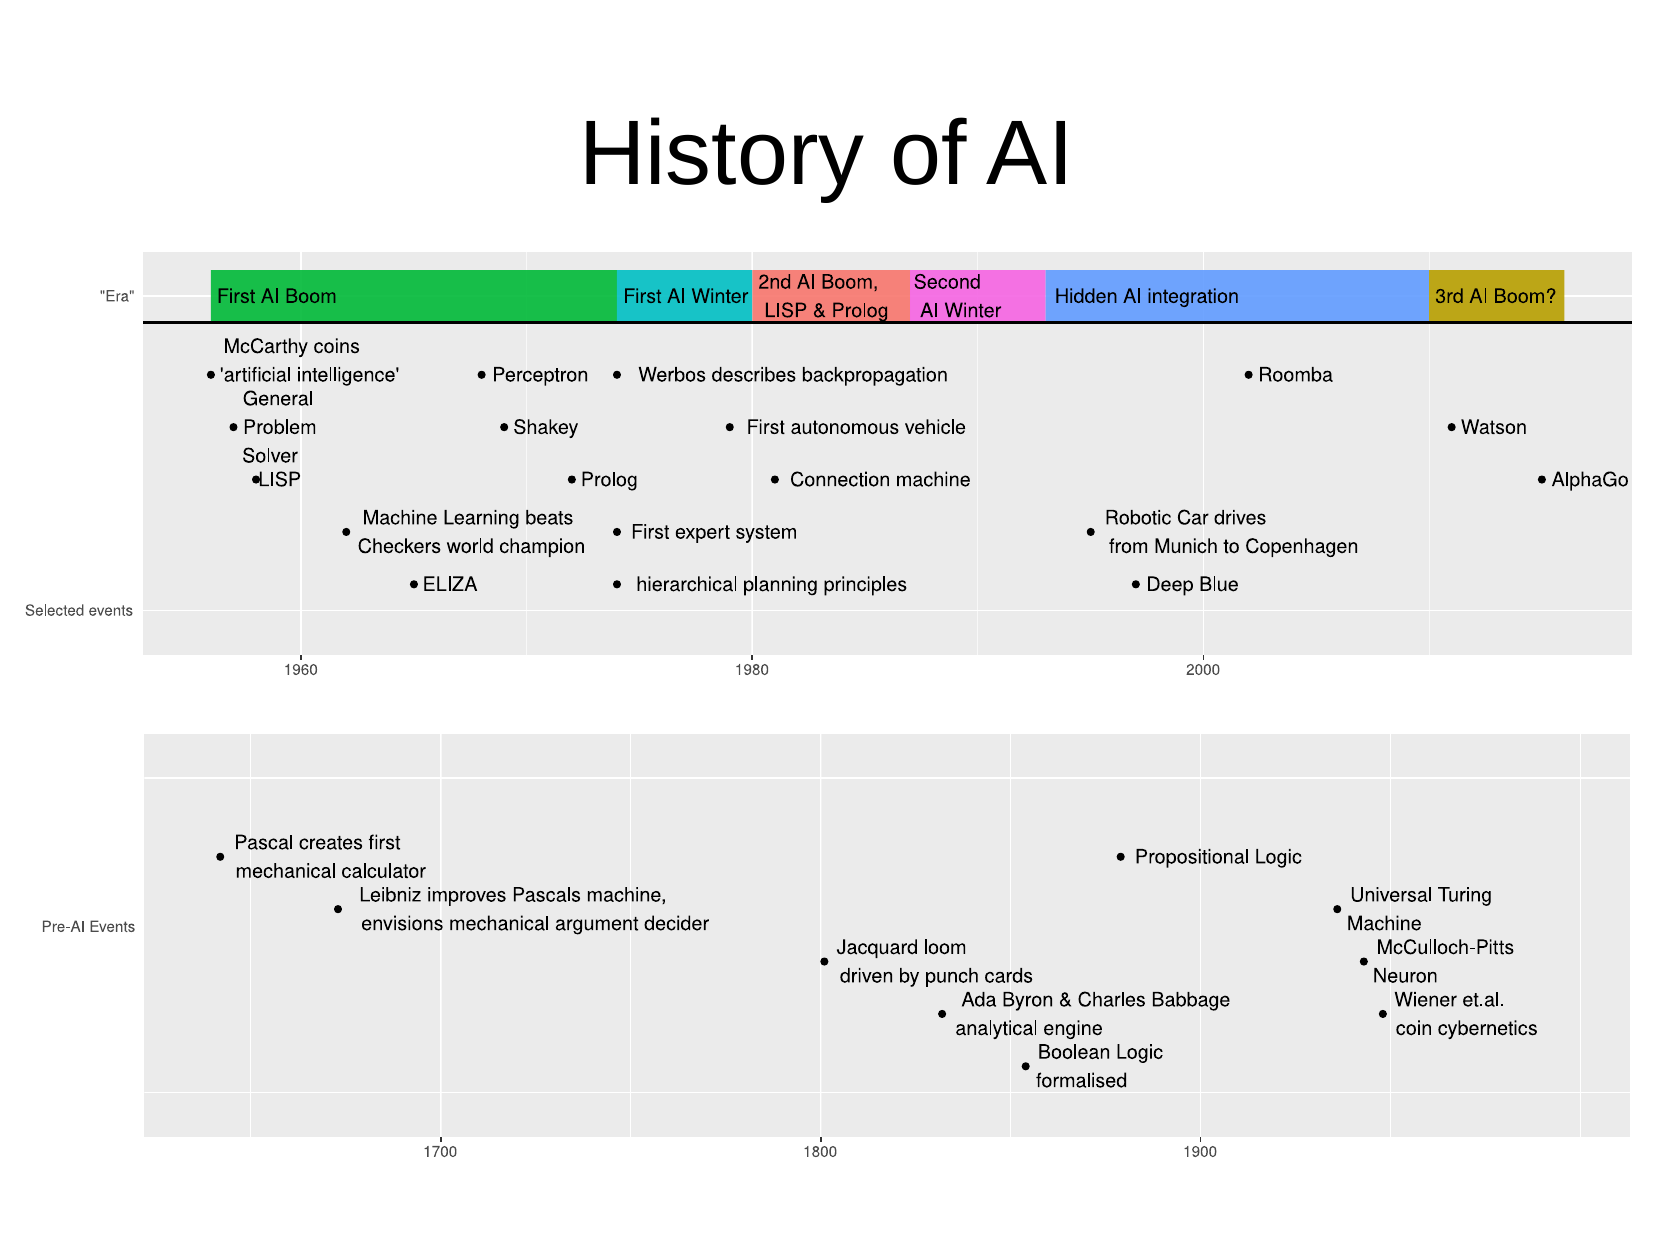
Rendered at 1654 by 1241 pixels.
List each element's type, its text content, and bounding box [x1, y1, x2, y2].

title History of AI [82, 49, 1571, 242]
picture [0, 242, 1642, 1182]
